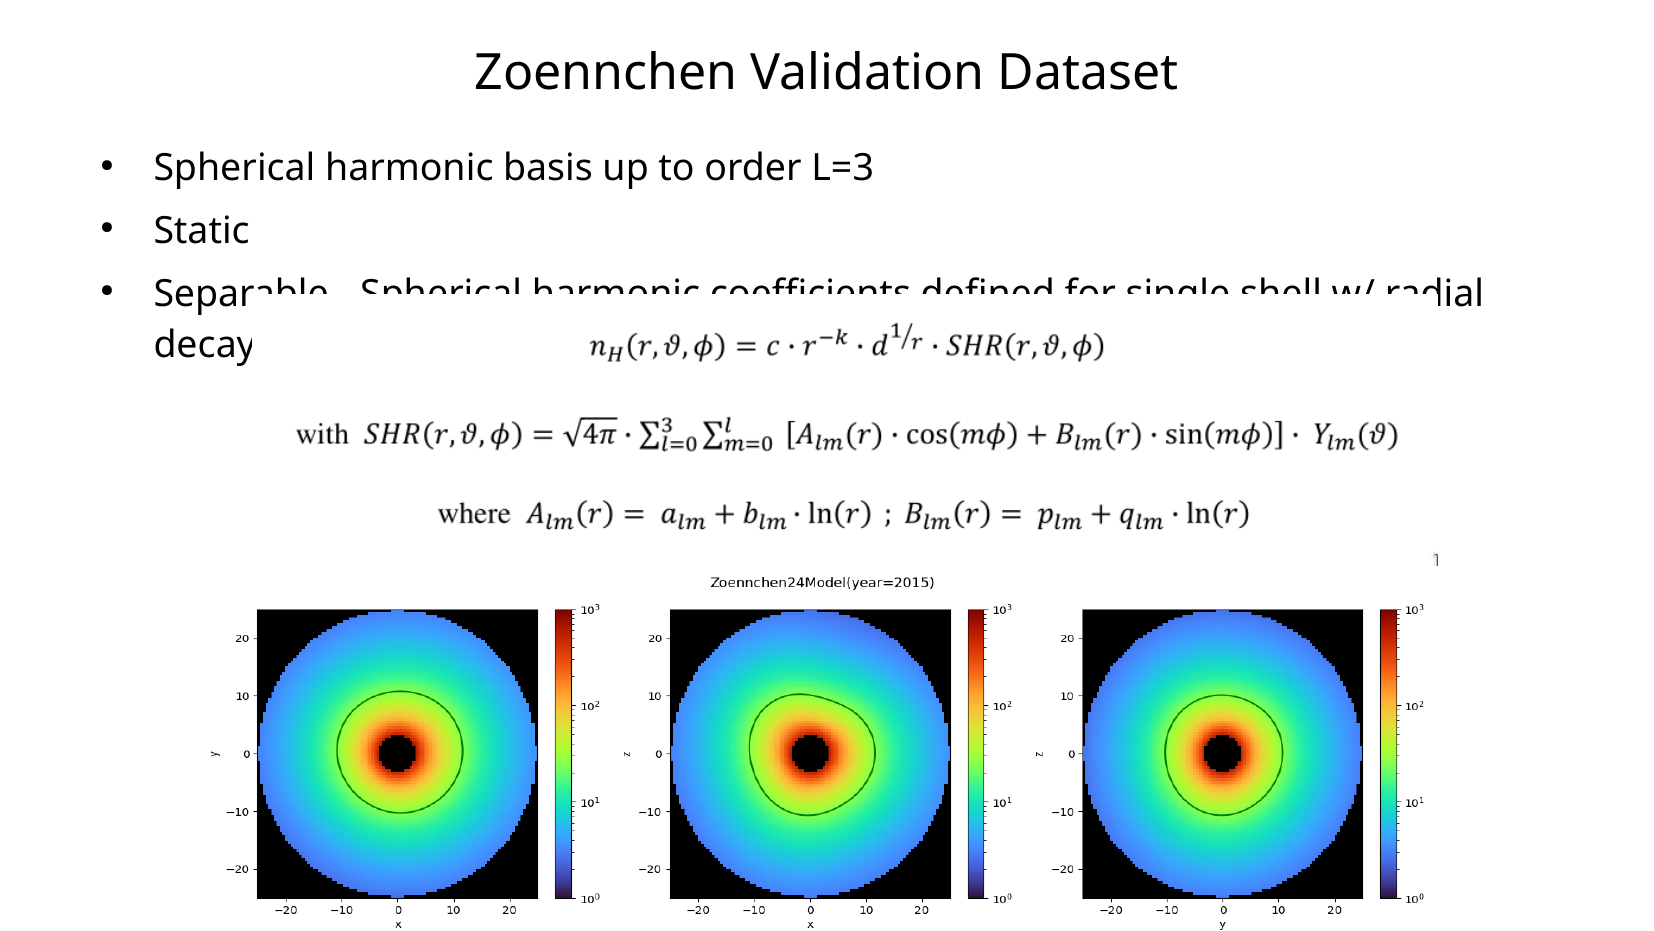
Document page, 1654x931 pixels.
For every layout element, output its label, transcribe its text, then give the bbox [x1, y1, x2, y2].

list Spherical harmonic basis up to order L=3 Static Separable - Spherical harmonic coefficients defined for single shell w/ radial decay [82, 140, 1571, 871]
title Zoennchen Validation Dataset [82, 18, 1571, 122]
picture [197, 569, 1446, 931]
picture [252, 294, 1438, 566]
